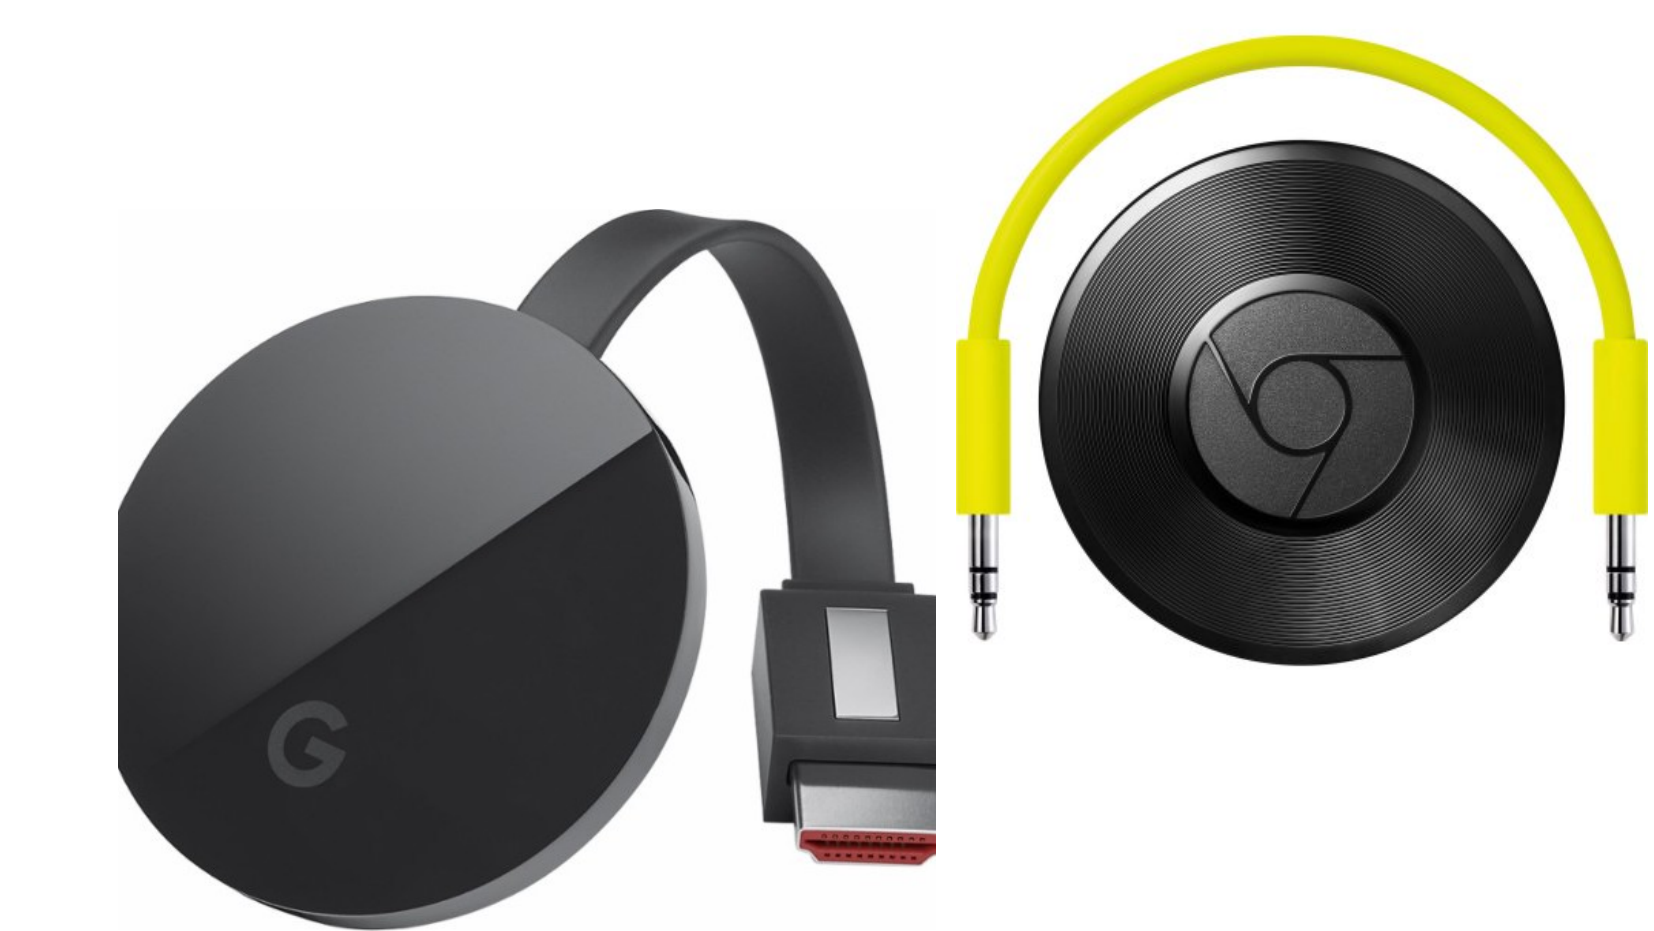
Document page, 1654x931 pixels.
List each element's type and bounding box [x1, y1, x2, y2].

picture [956, 5, 1648, 697]
picture [118, 209, 936, 931]
